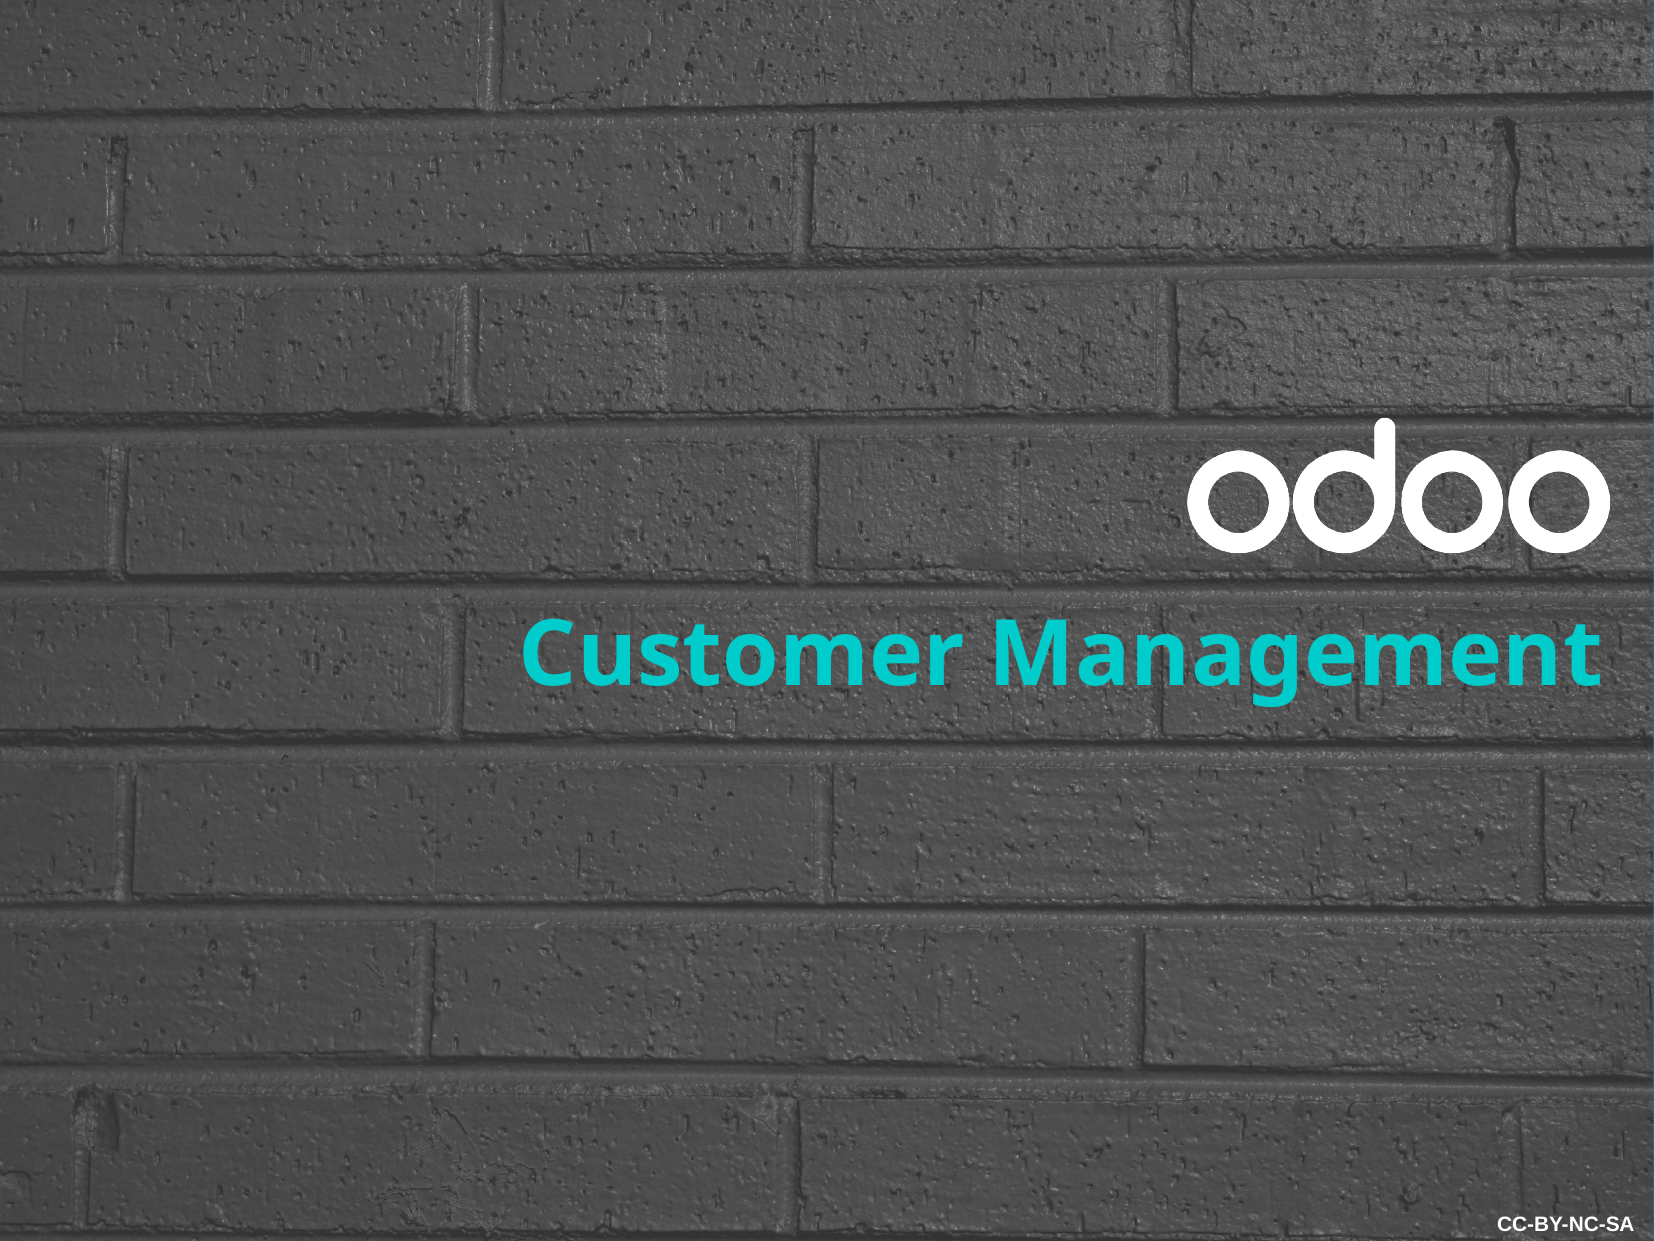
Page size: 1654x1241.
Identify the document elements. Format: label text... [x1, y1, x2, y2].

text_box Customer Management [0, 580, 1619, 892]
text_box CC-BY-NC-SA [1482, 1204, 1654, 1241]
picture [0, 0, 1654, 1241]
